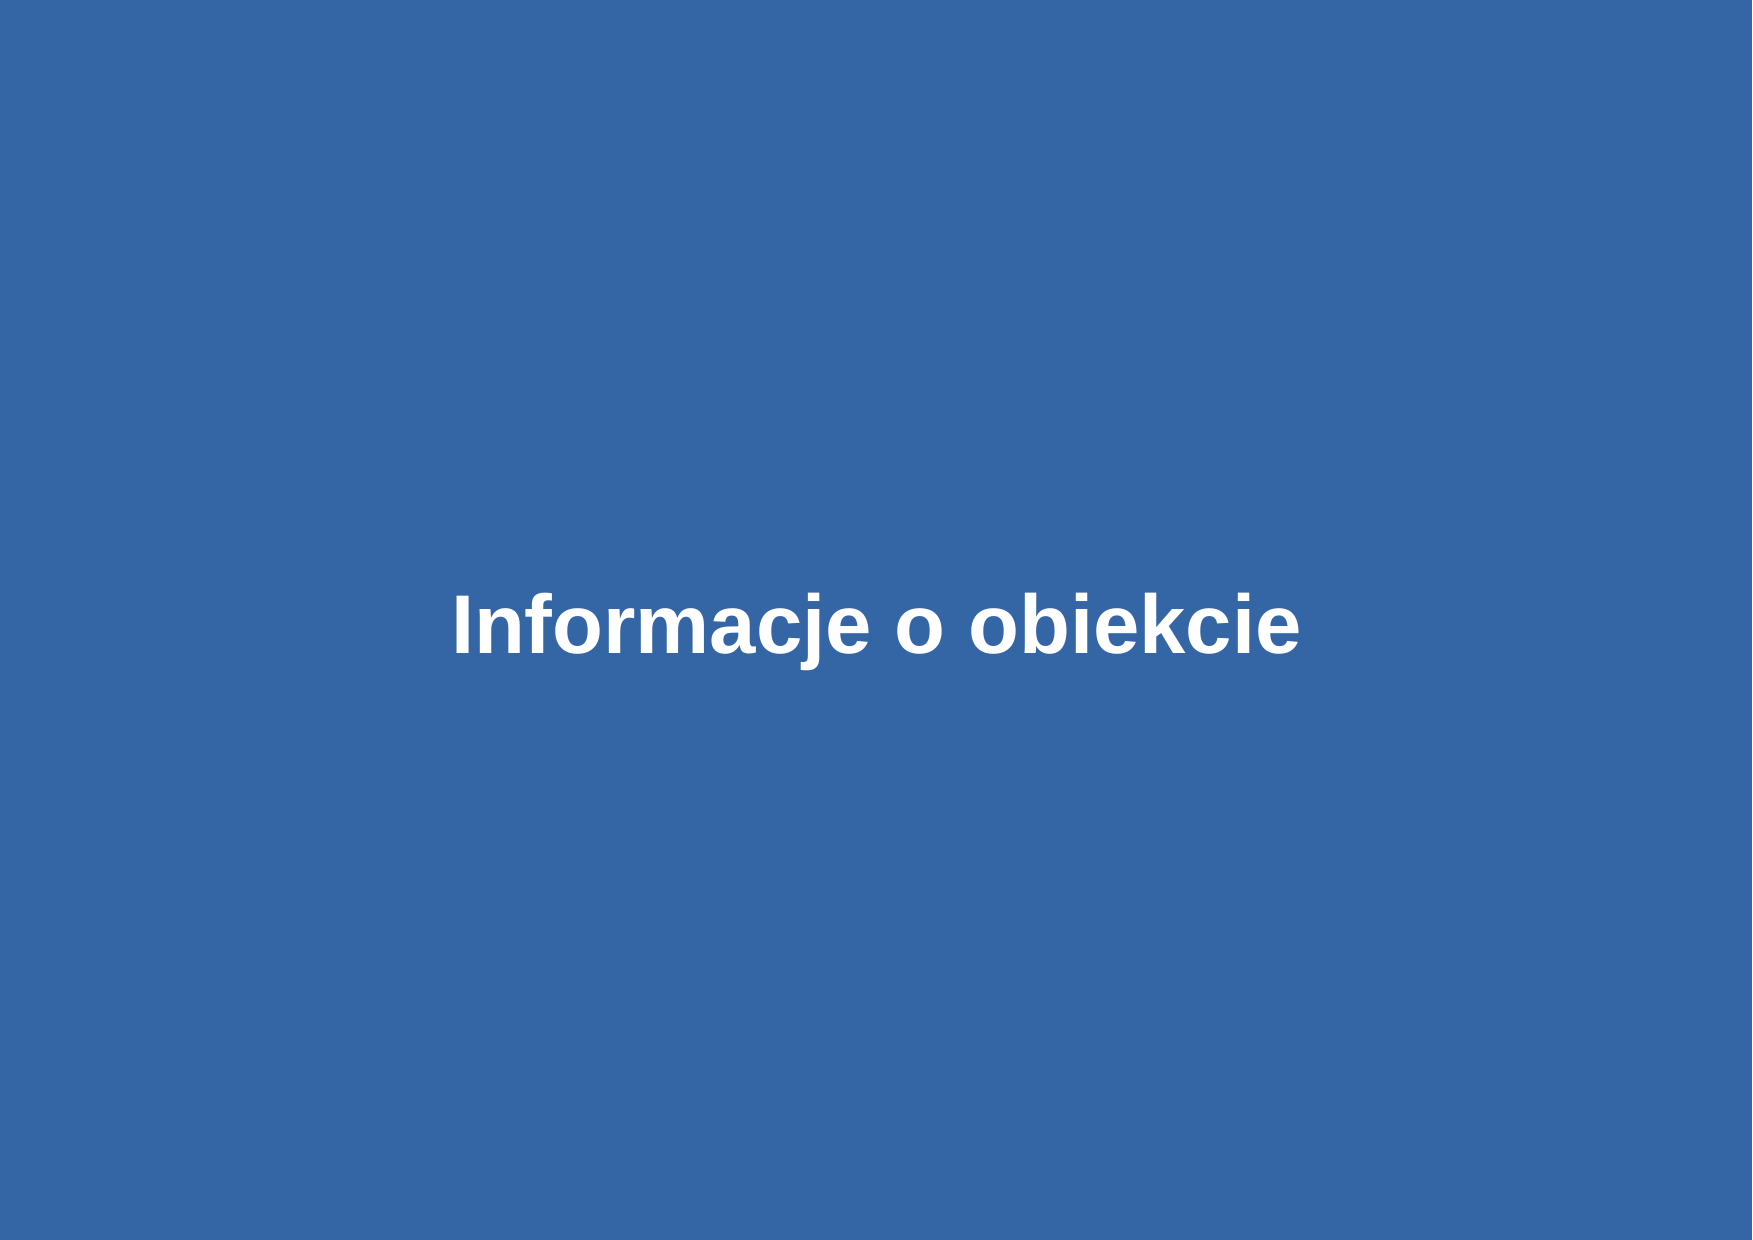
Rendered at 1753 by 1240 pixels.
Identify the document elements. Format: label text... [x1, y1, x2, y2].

title Informacje o obiekcie [131, 516, 1622, 724]
